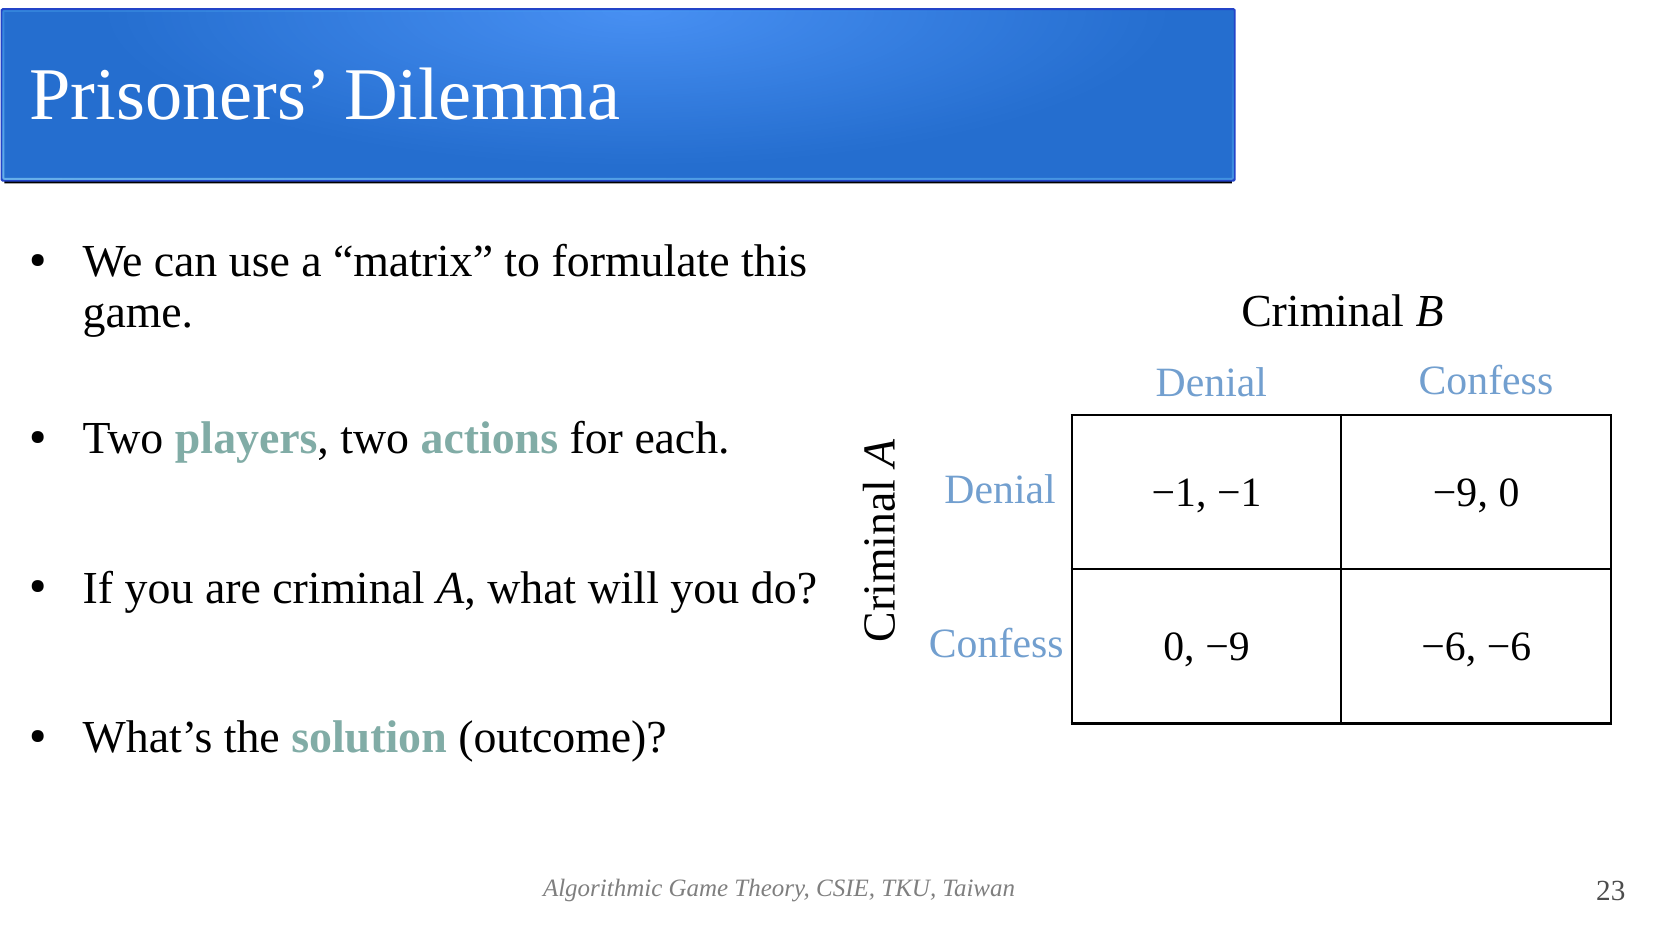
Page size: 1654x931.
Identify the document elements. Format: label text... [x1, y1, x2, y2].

text_box Denial [1122, 351, 1300, 418]
text_box Criminal B [1220, 278, 1465, 347]
list We can use a “matrix” to formulate this game. Two players, two actions for each. If you are criminal A, what will you do? What’s the solution (outcome)? [11, 236, 836, 872]
text_box Confess [1381, 349, 1591, 415]
table_header −9, 0 [1342, 416, 1610, 568]
text_box Denial [911, 458, 1089, 525]
title Prisoners’ Dilemma [29, 17, 1138, 172]
table_cell 0, −9 [1073, 570, 1340, 722]
text_box Confess [891, 612, 1101, 678]
table_cell −6, −6 [1342, 570, 1610, 722]
text_box Criminal A [846, 419, 915, 664]
table_header −1, −1 [1073, 416, 1340, 568]
